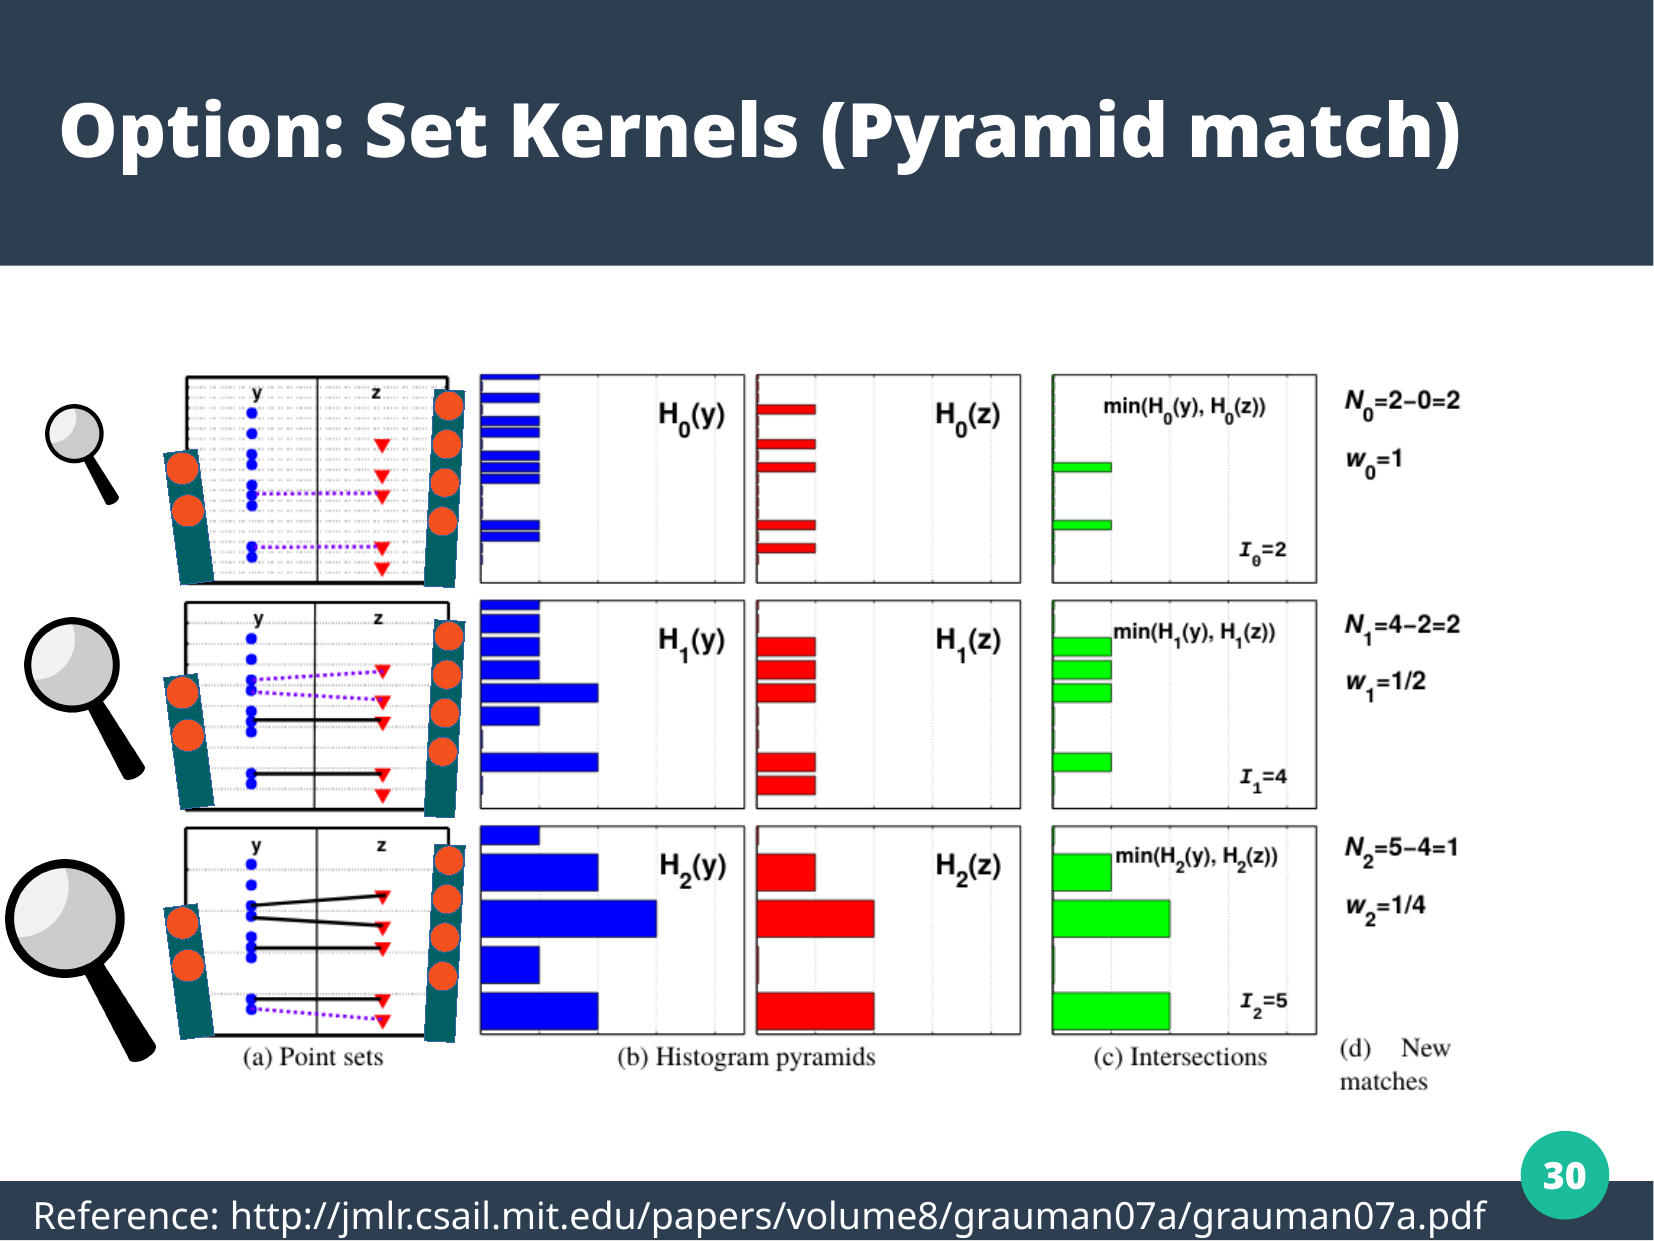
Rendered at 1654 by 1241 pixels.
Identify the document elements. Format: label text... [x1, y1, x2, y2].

picture [24, 617, 145, 781]
picture [5, 859, 156, 1063]
text_box [163, 673, 215, 810]
text_box Reference: http://jmlr.csail.mit.edu/papers/volume8/grauman07a/grauman07a.pdf [17, 1182, 1345, 1241]
title Option: Set Kernels (Pyramid match) [59, 49, 1595, 207]
text_box [163, 903, 215, 1040]
picture [45, 404, 119, 505]
picture [164, 354, 1478, 1116]
text_box [424, 844, 466, 1043]
text_box [163, 449, 215, 586]
text_box [424, 619, 466, 818]
text_box [423, 389, 466, 588]
